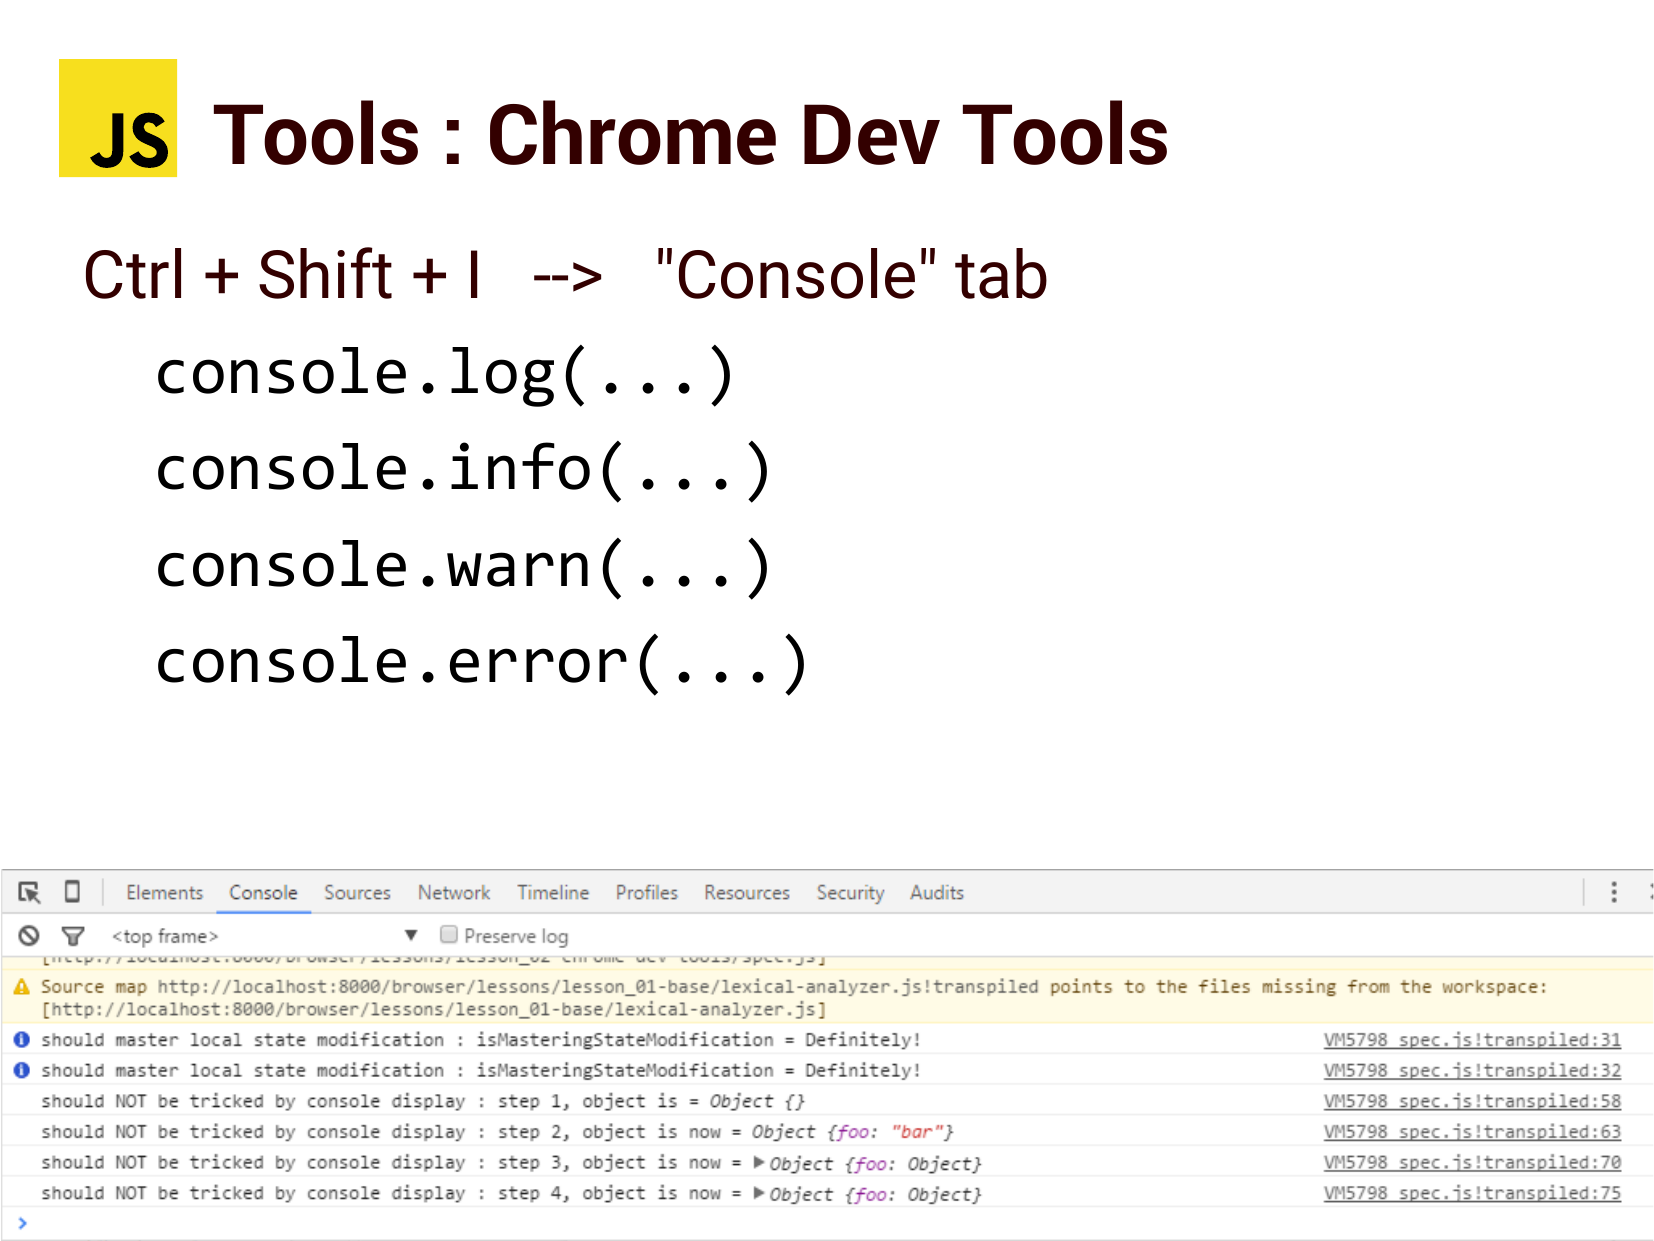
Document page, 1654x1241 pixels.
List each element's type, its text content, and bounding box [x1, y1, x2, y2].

picture [1, 869, 1654, 1241]
list Ctrl + Shift + I --> "Console" tab console.log(...) console.info(...) console.warn(...) console.error(...) [82, 236, 1571, 748]
title Tools : Chrome Dev Tools [194, 72, 1559, 201]
